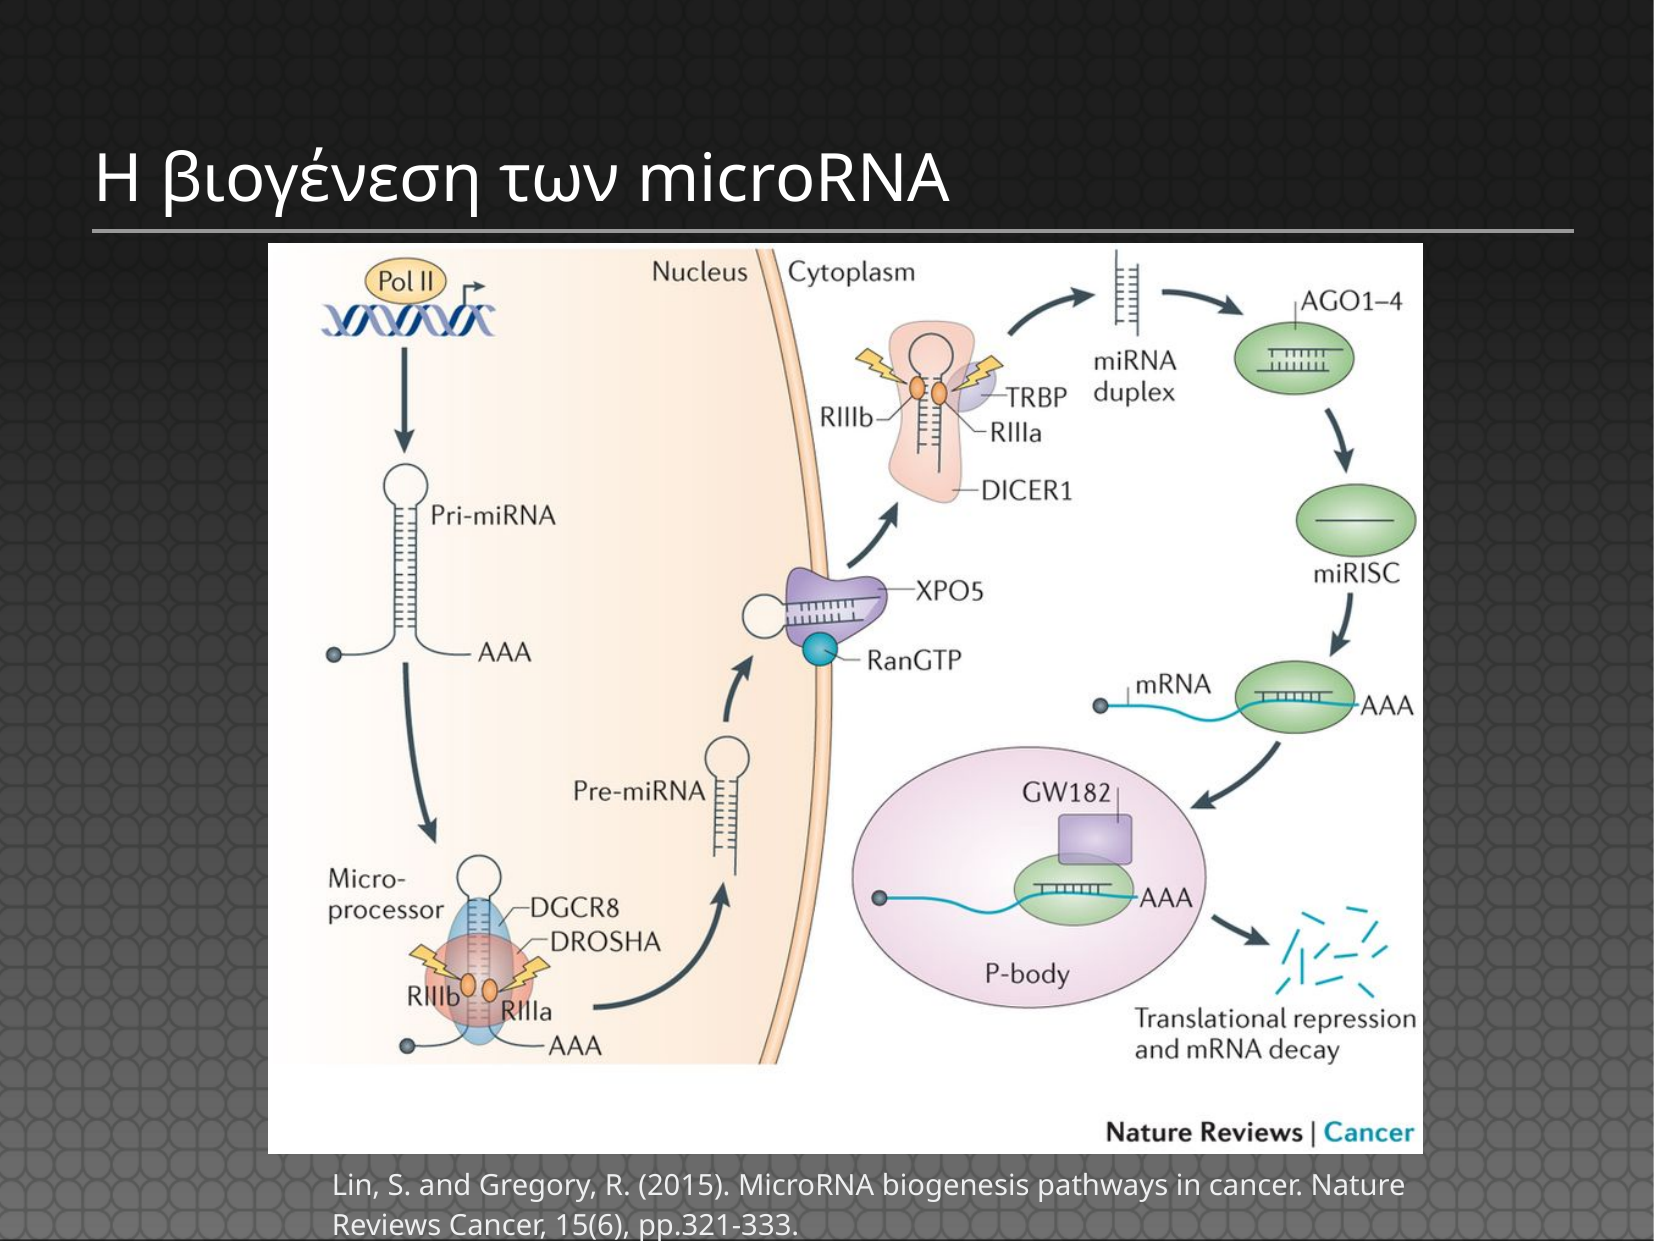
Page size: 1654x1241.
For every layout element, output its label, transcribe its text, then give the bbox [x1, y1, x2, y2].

picture [0, 0, 1654, 1241]
title Η βιογένεση των microRNA [93, 100, 1424, 251]
text_box Lin, S. and Gregory, R. (2015). MicroRNA biogenesis pathways in cancer. Nature Reviews Cancer, 15(6), pp.321-333. [317, 1156, 1508, 1241]
